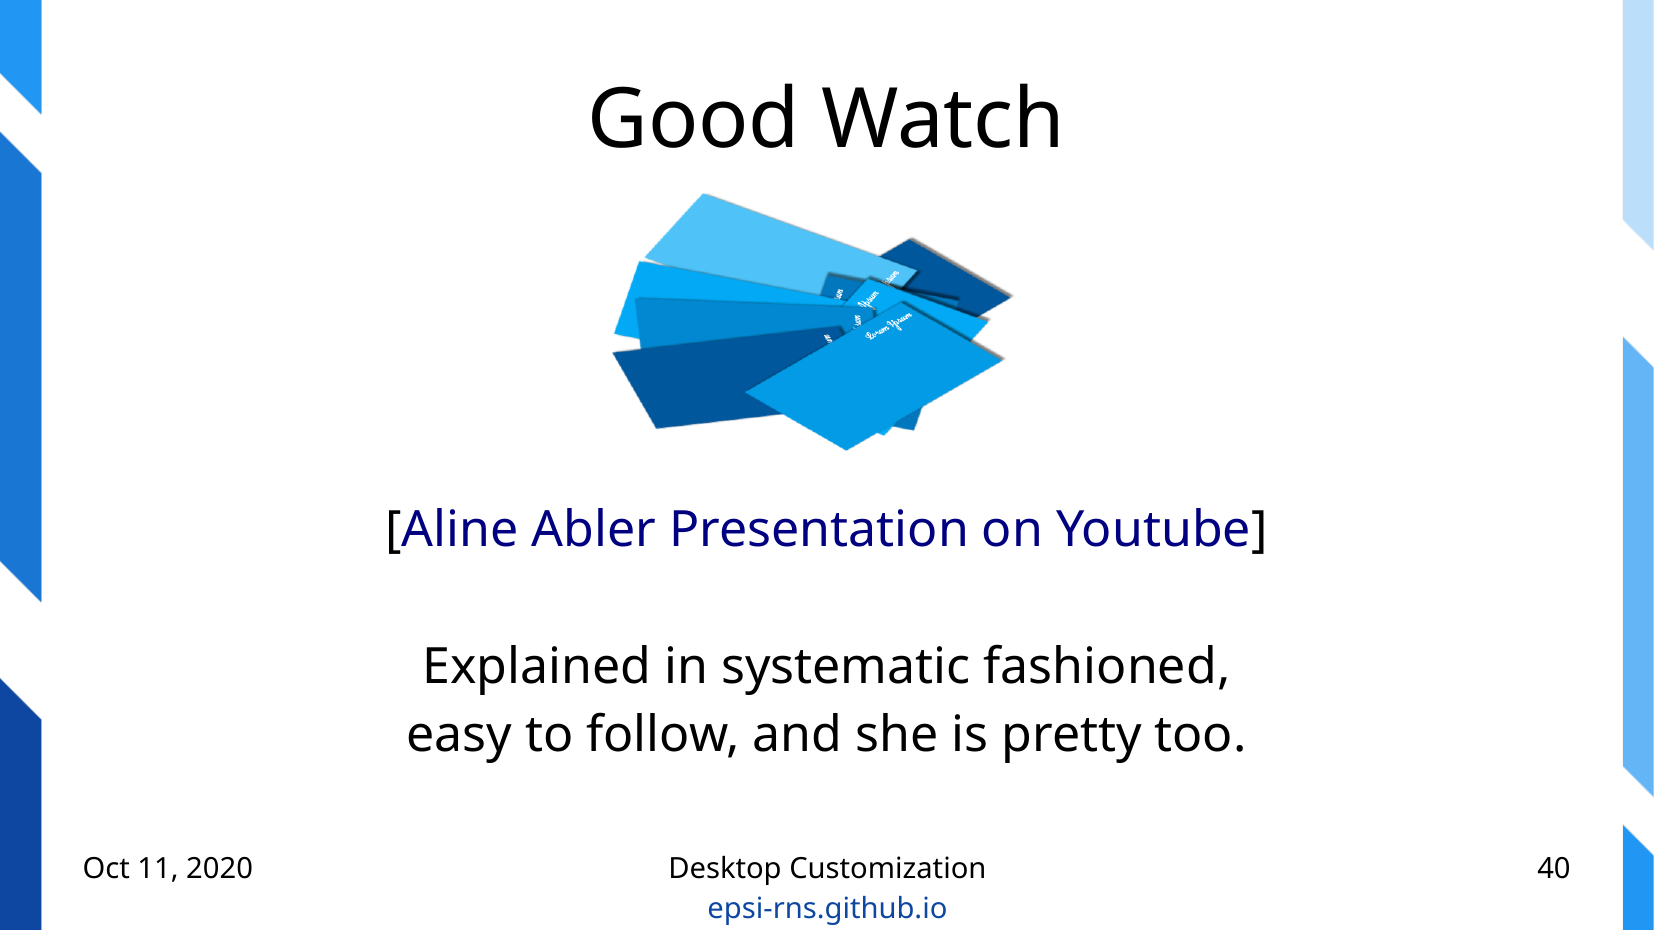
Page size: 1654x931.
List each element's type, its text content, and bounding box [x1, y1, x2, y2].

subtitle [Aline Abler Presentation on Youtube] Explained in systematic fashioned, easy to follow, and she is pretty too. [82, 480, 1571, 781]
title Good Watch [82, 37, 1571, 193]
picture [0, 0, 1654, 930]
